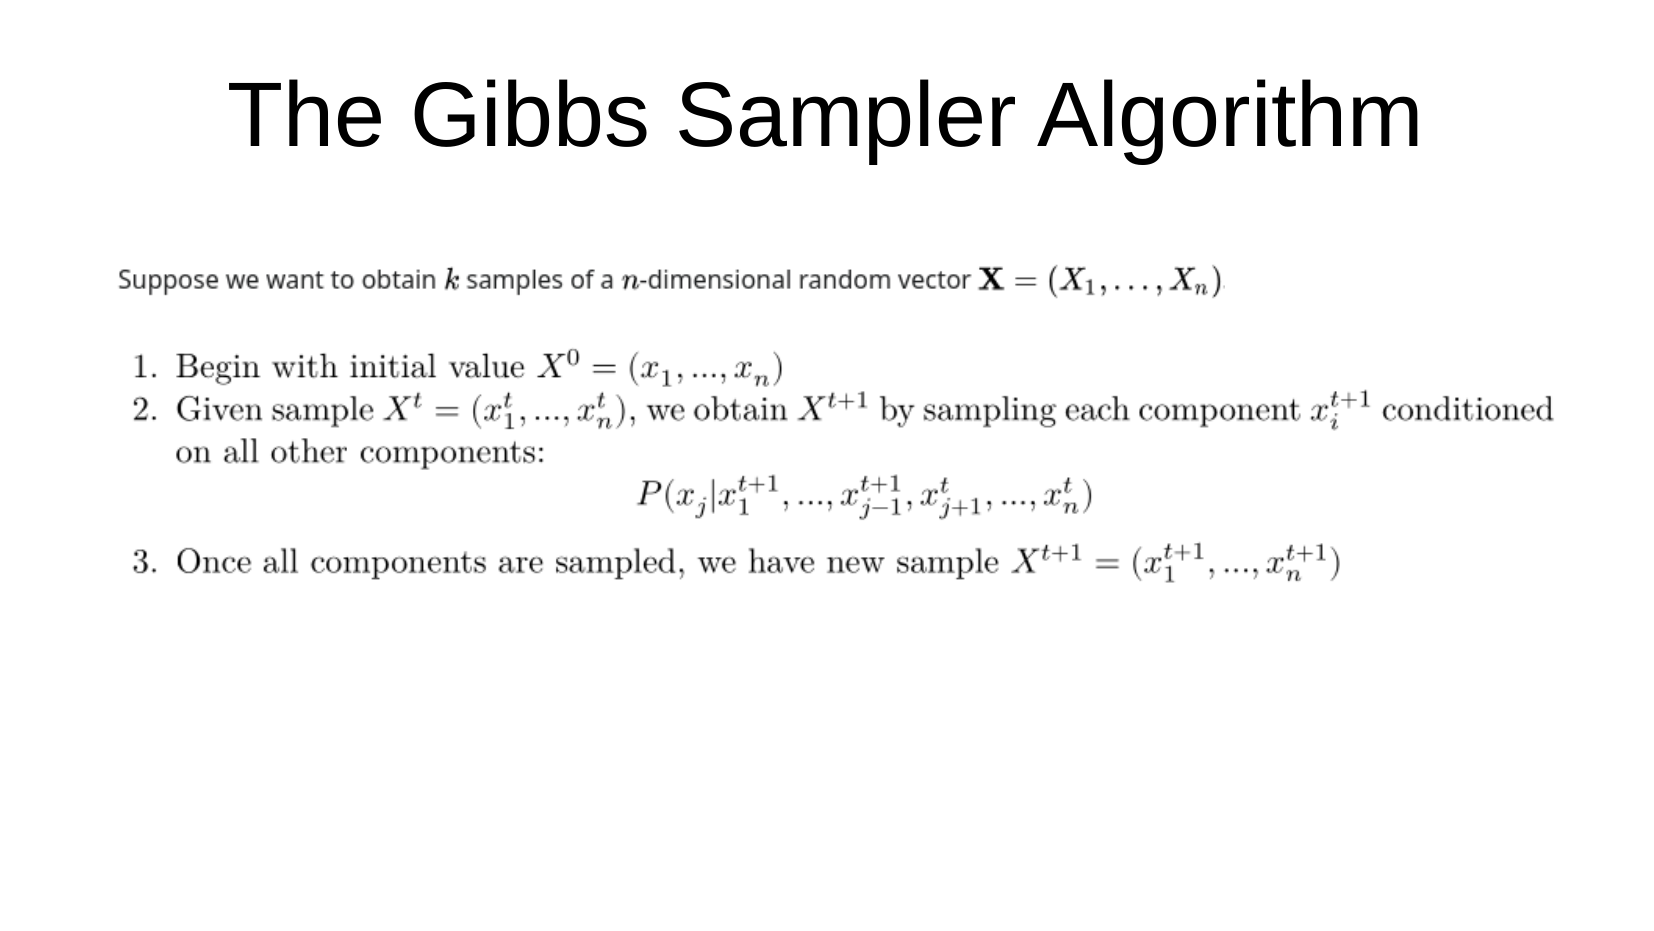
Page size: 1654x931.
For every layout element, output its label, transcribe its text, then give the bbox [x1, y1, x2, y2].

picture [114, 329, 1576, 601]
title The Gibbs Sampler Algorithm [82, 37, 1571, 193]
picture [112, 262, 1225, 301]
